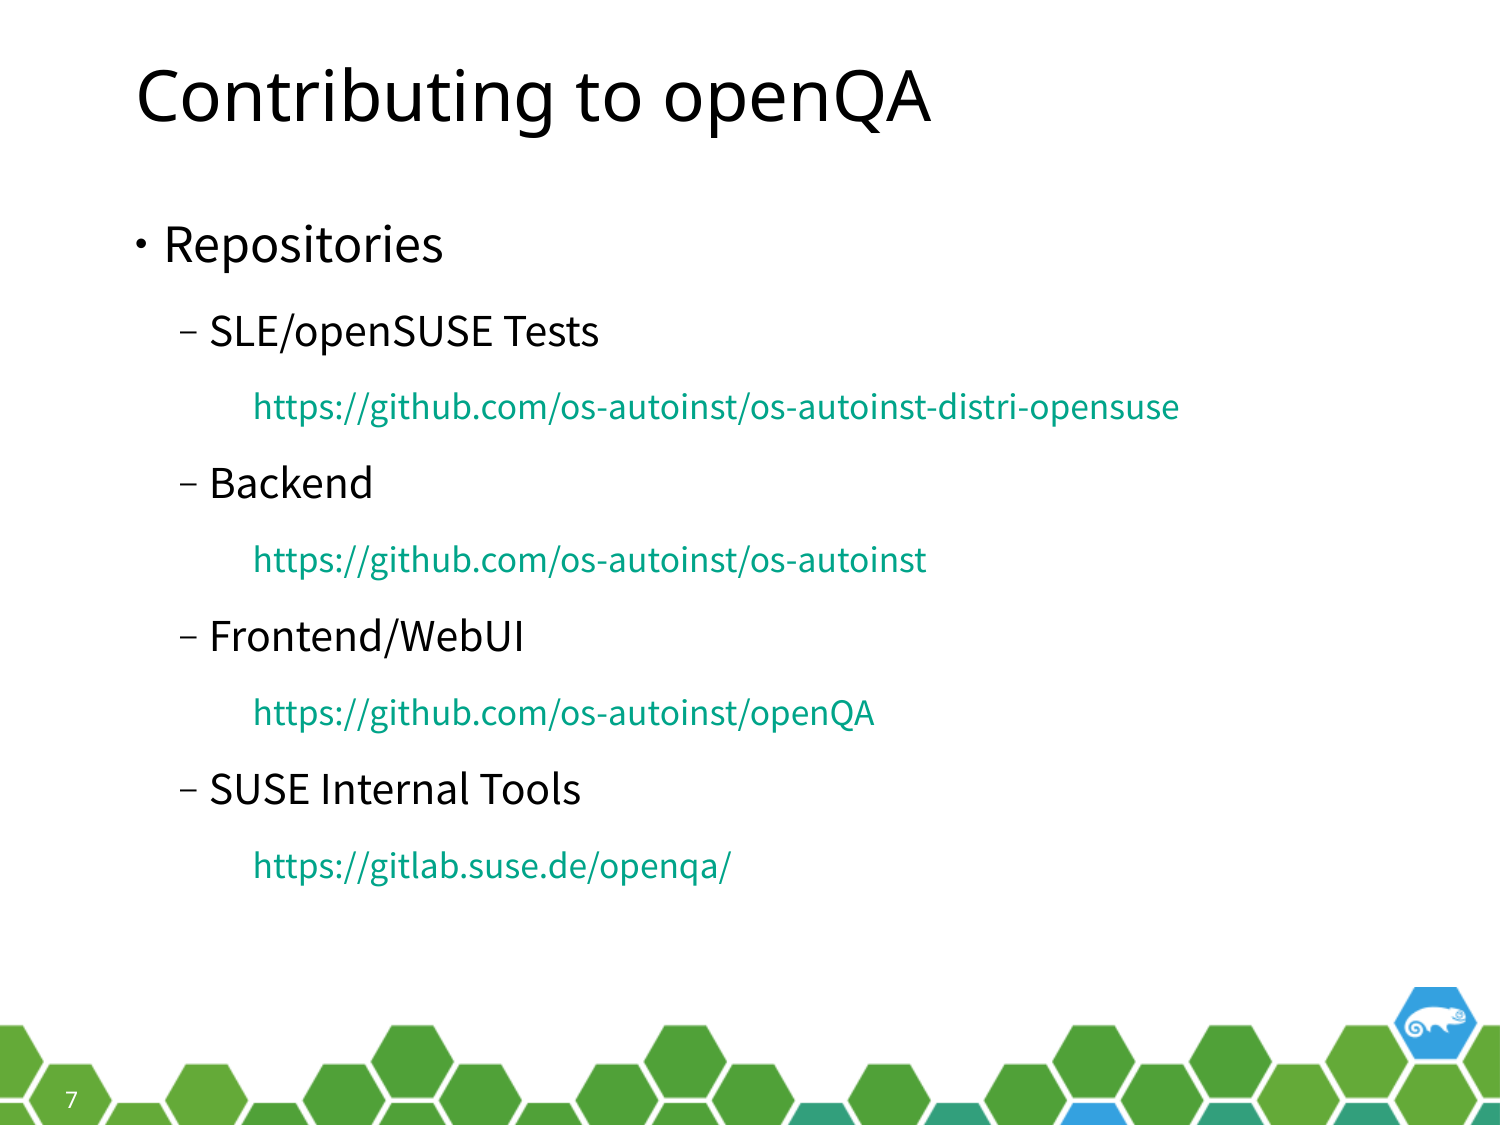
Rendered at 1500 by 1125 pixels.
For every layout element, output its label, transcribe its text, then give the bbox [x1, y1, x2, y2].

title Contributing to openQA [135, 12, 1372, 175]
list Repositories SLE/openSUSE Tests https://github.com/os-autoinst/os-autoinst-distri-opensuse Backend https://github.com/os-autoinst/os-autoinst Frontend/WebUI https://github.com/os-autoinst/openQA SUSE Internal Tools https://gitlab.suse.de/openqa/ [135, 208, 1372, 997]
picture [0, 987, 1500, 1125]
